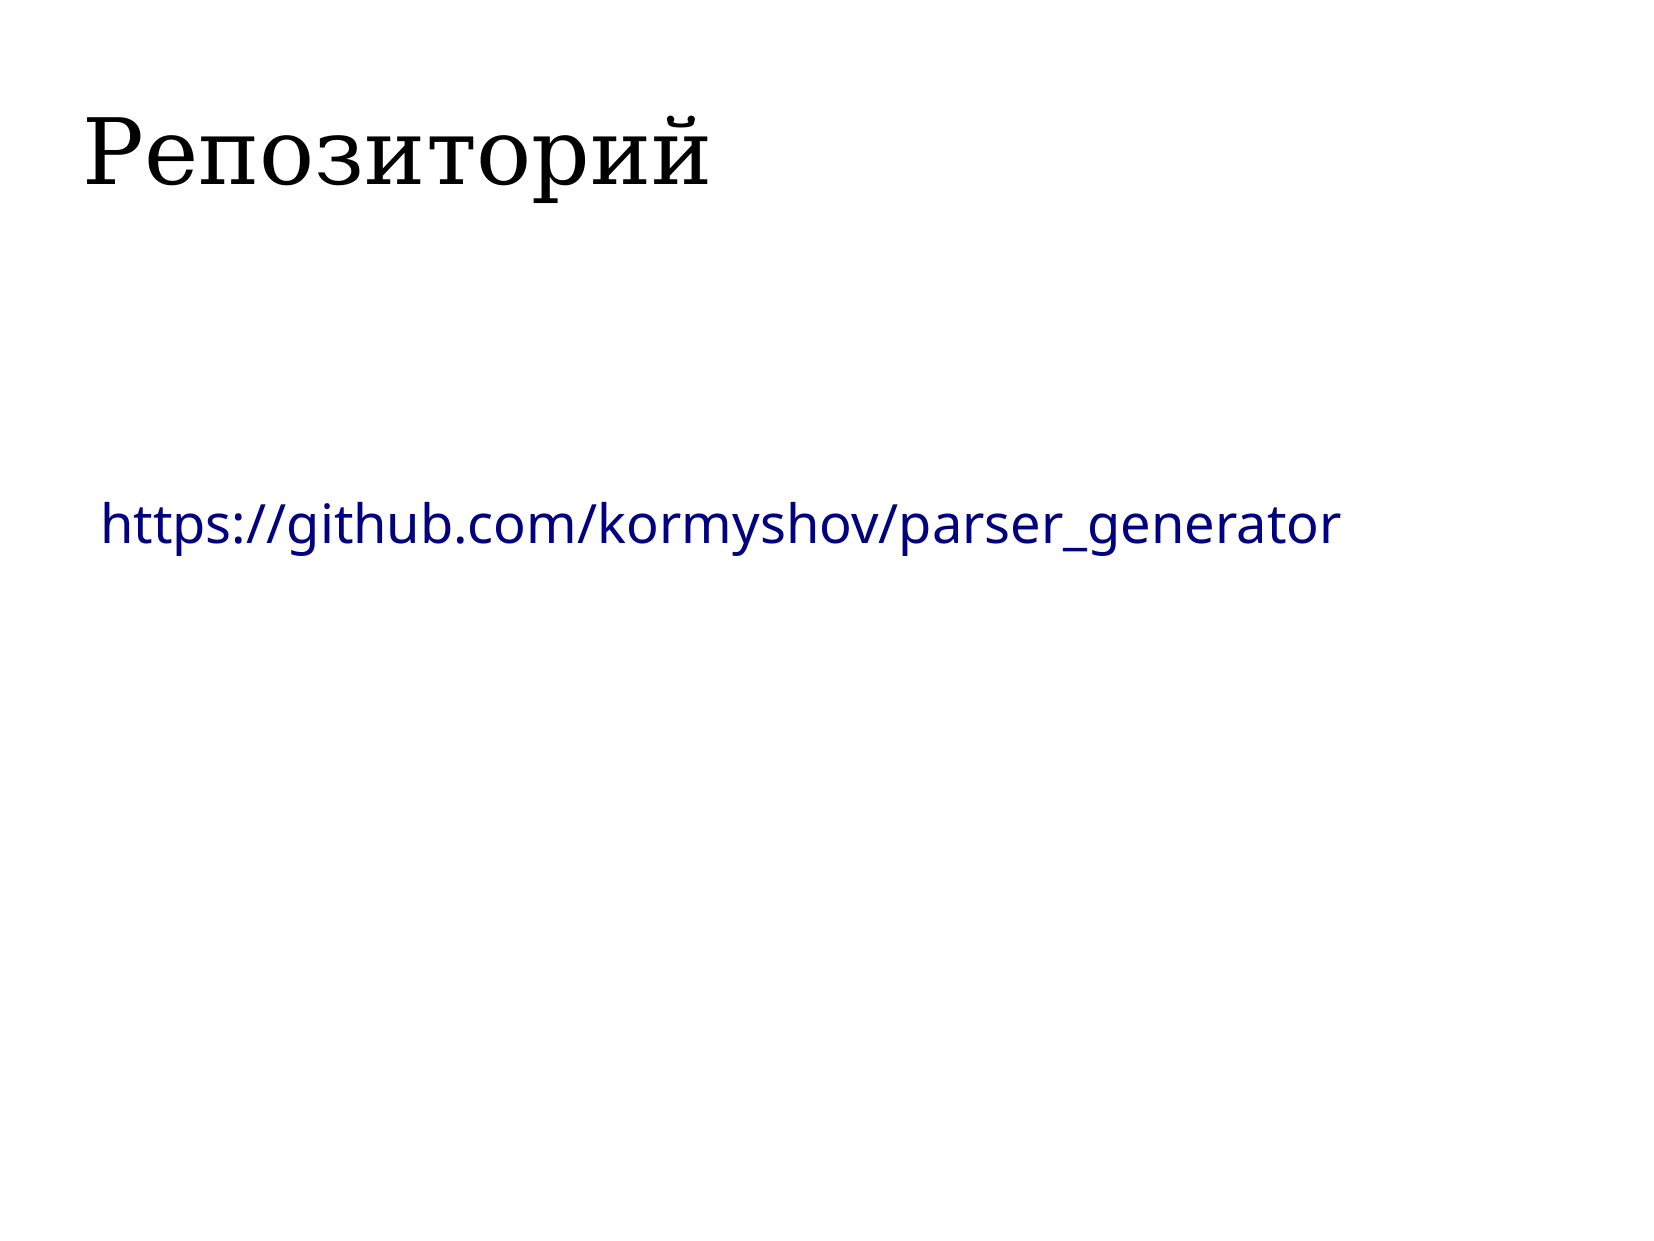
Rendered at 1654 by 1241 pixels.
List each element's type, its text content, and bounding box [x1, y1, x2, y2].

list https://github.com/kormyshov/parser_generator [29, 290, 1619, 1010]
title Репозиторий [82, 49, 1571, 257]
